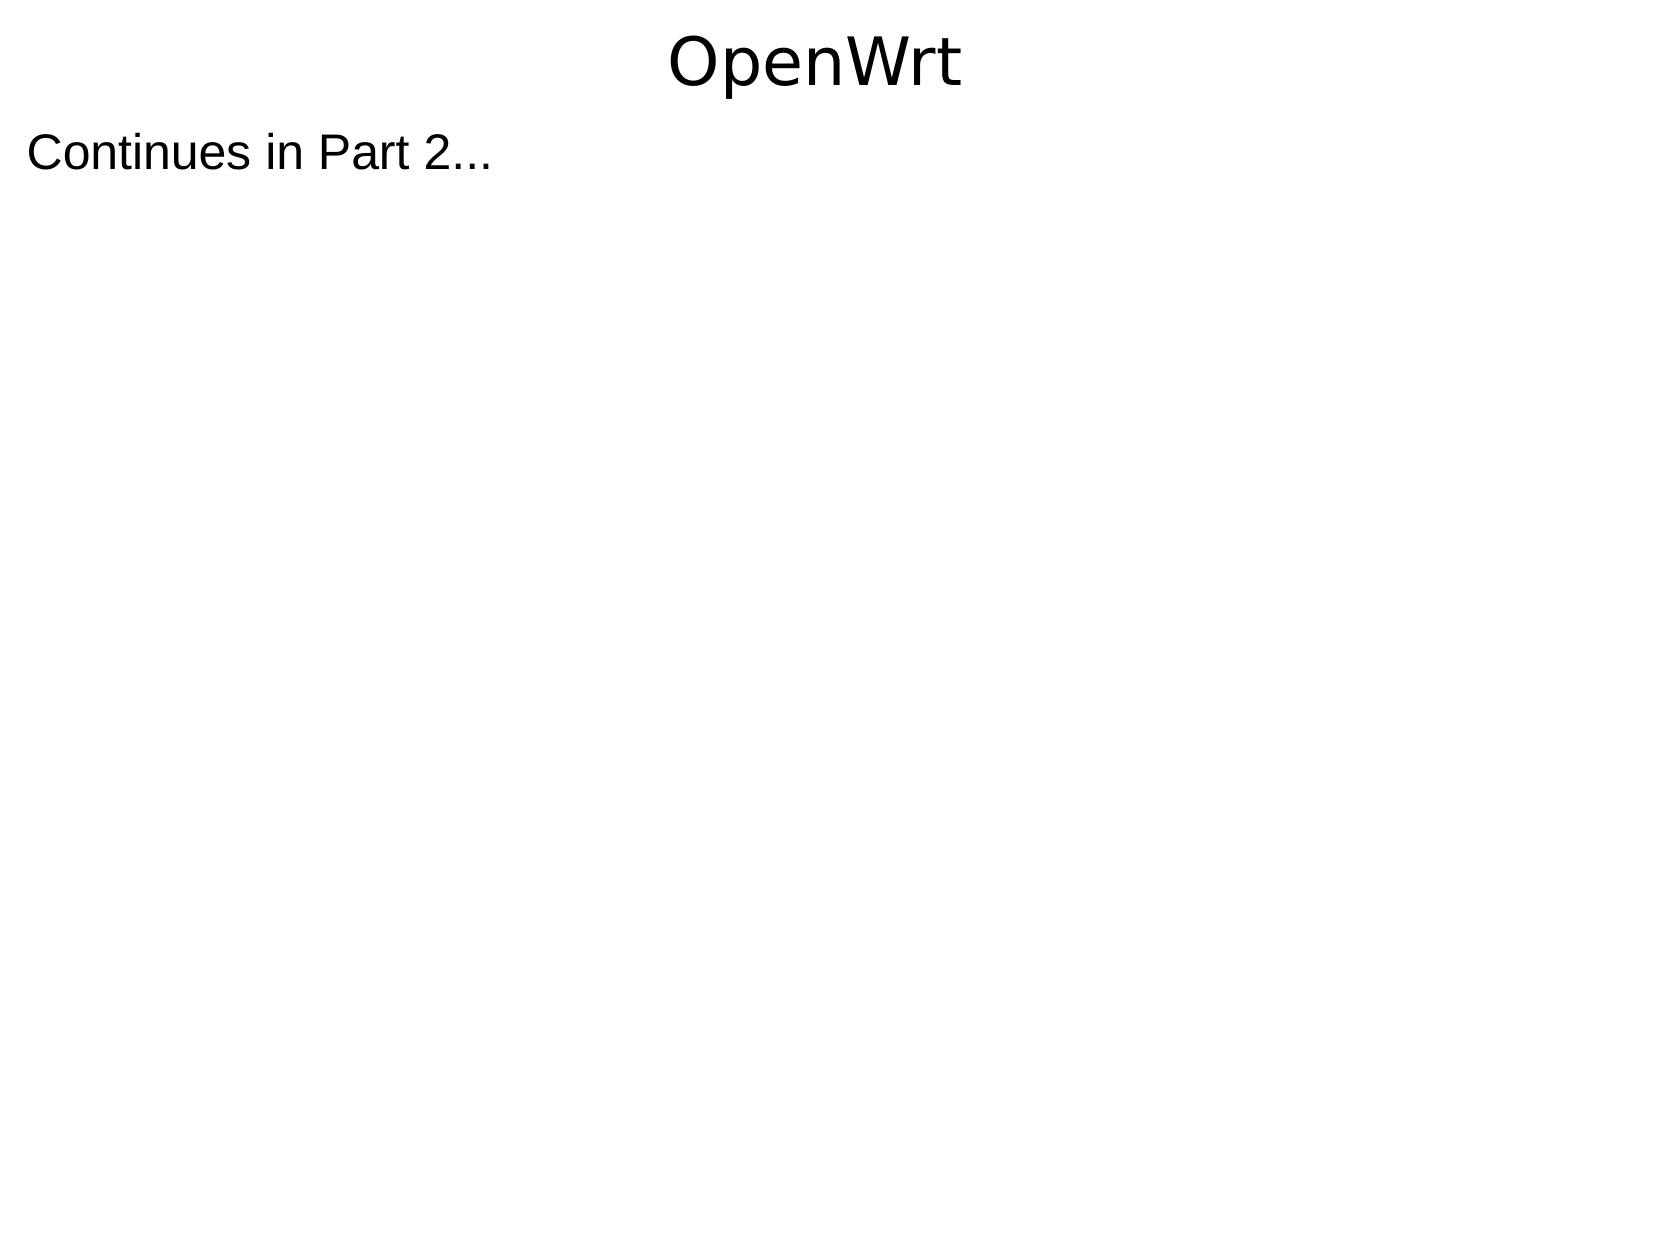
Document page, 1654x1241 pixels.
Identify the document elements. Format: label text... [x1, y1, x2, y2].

title OpenWrt [70, 23, 1560, 102]
text_box Continues in Part 2... [11, 116, 1642, 244]
